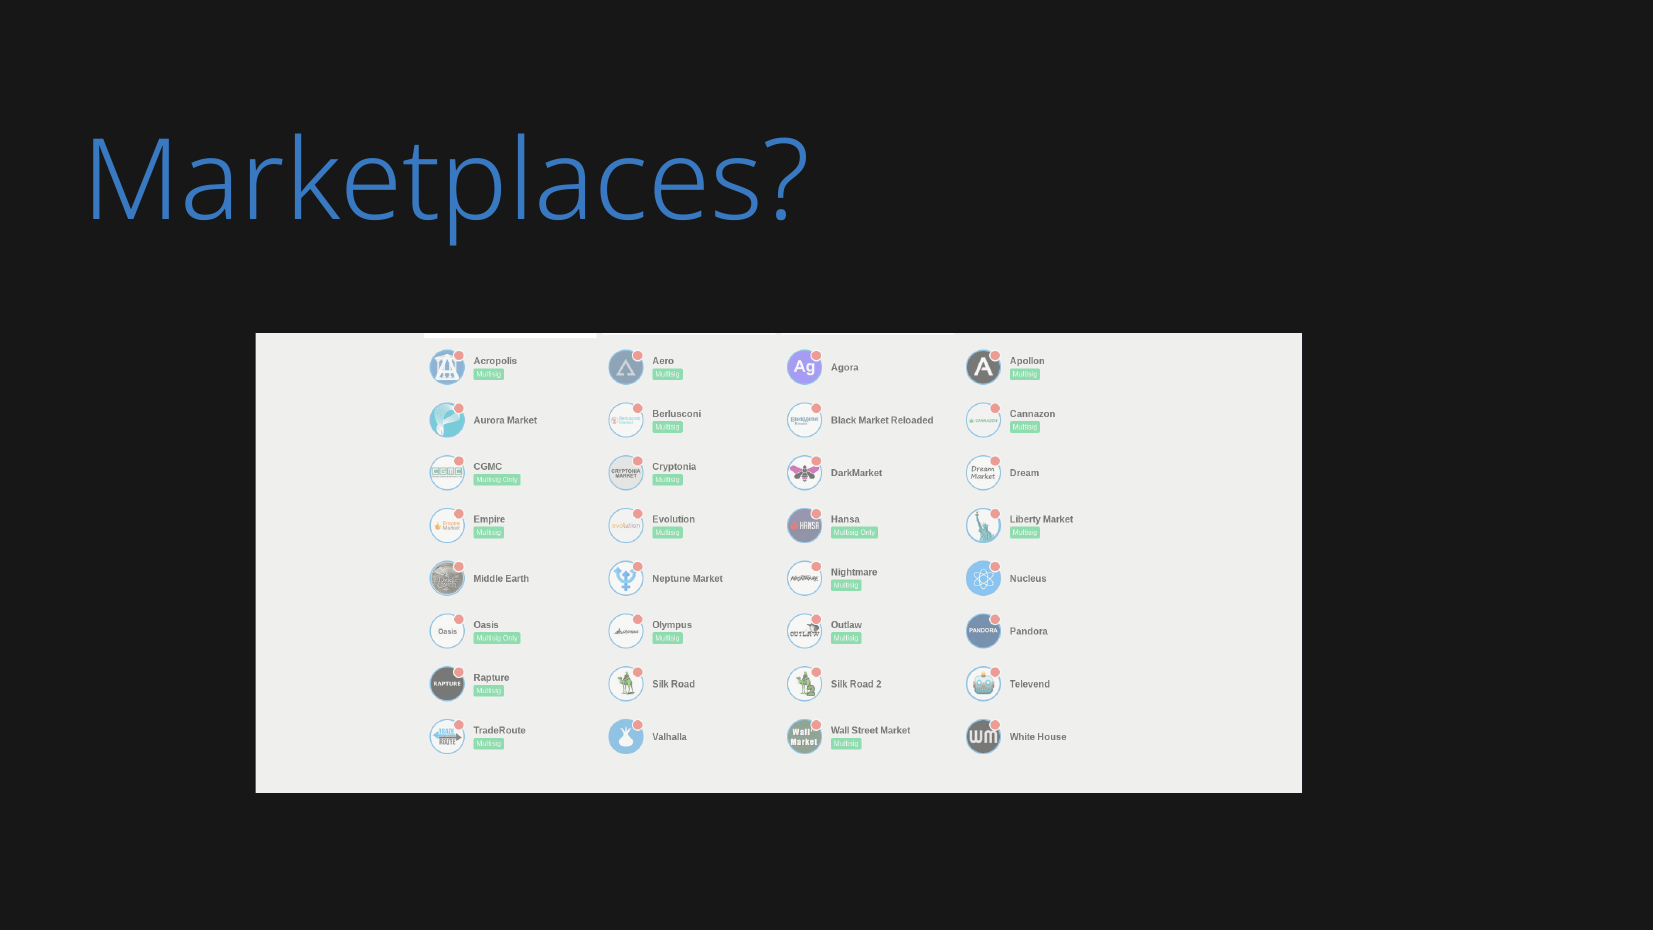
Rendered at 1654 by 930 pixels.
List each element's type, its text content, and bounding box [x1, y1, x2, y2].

picture [255, 333, 1303, 793]
title Marketplaces? [82, 60, 1653, 253]
